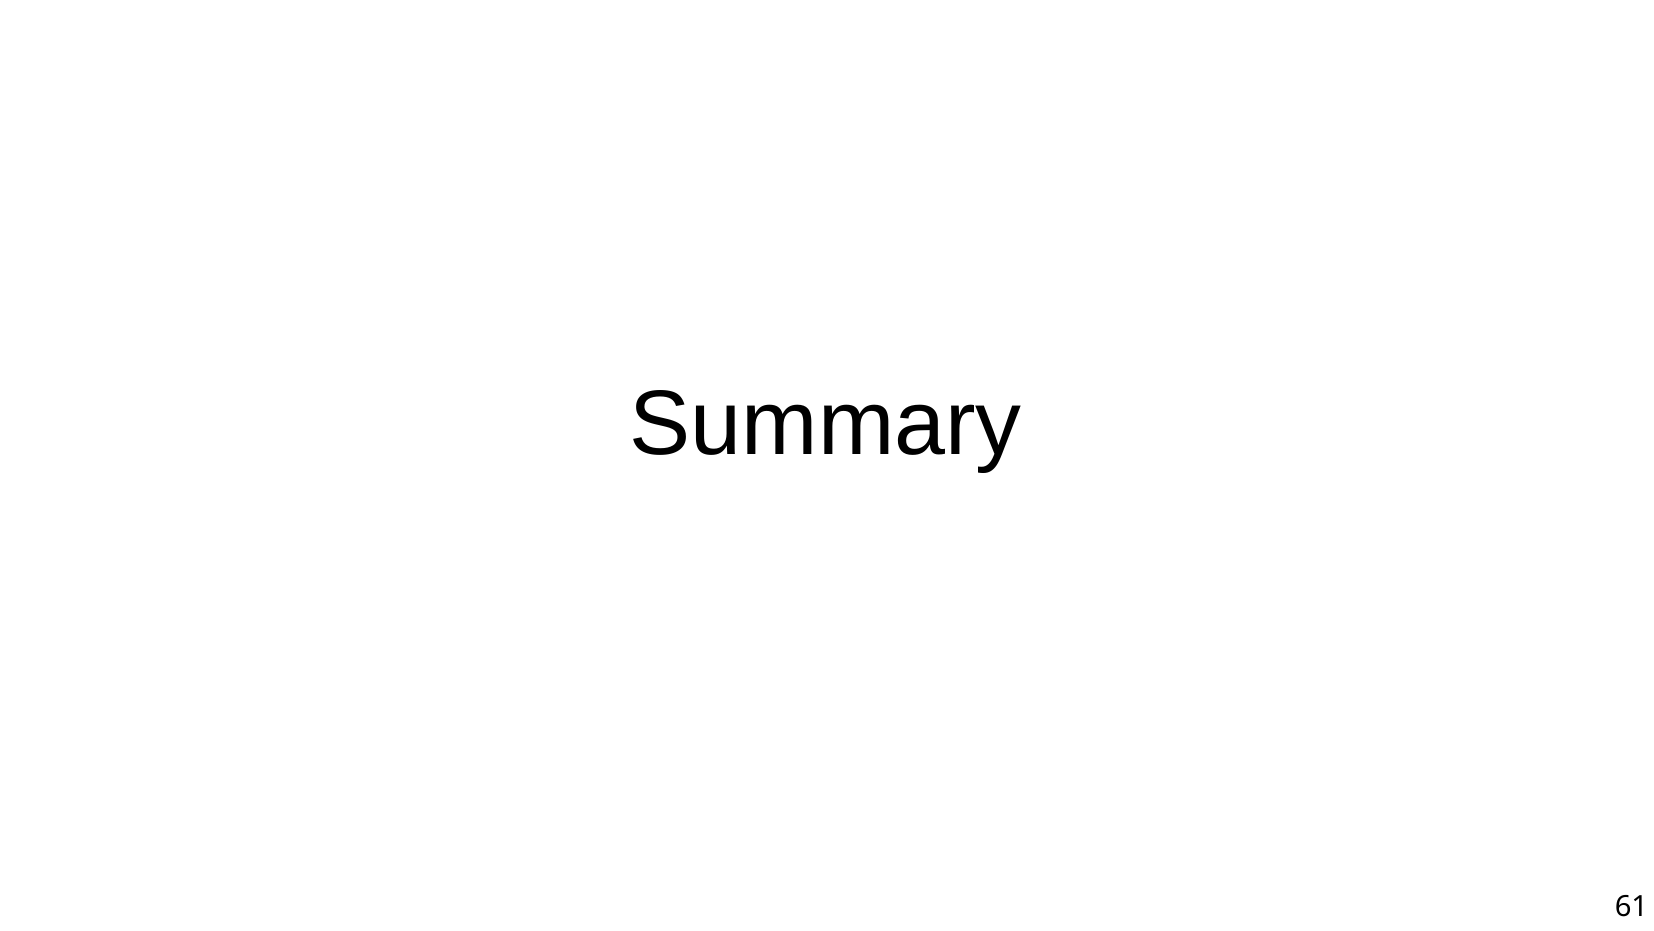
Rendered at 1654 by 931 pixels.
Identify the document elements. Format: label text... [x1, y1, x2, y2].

title Summary [81, 345, 1570, 501]
